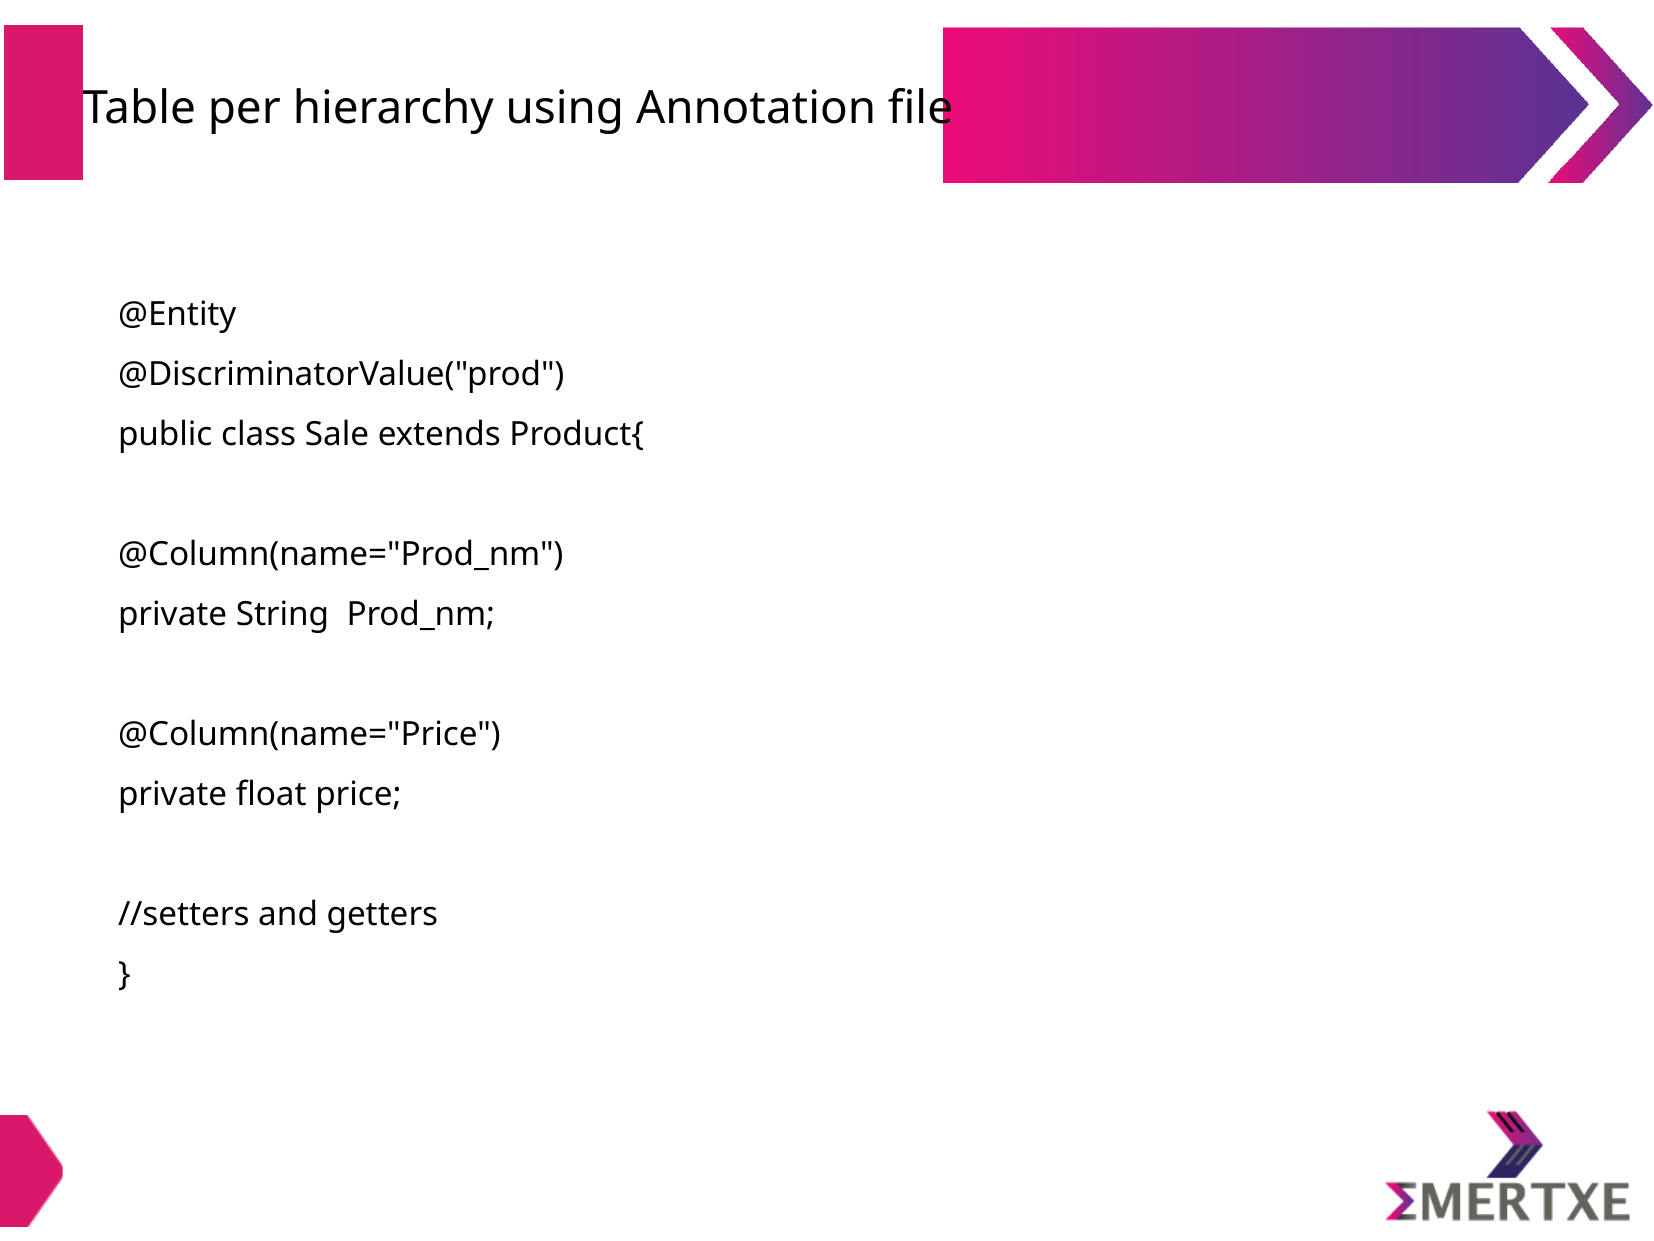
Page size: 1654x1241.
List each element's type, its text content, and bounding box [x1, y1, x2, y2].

list @Entity @DiscriminatorValue("prod") public class Sale extends Product{ @Column(name="Prod_nm") private String Prod_nm; @Column(name="Price") private float price; //setters and getters } [82, 290, 1571, 1010]
picture [1385, 1107, 1631, 1221]
picture [1571, 27, 1653, 183]
title Table per hierarchy using Annotation file [82, 2, 1571, 210]
